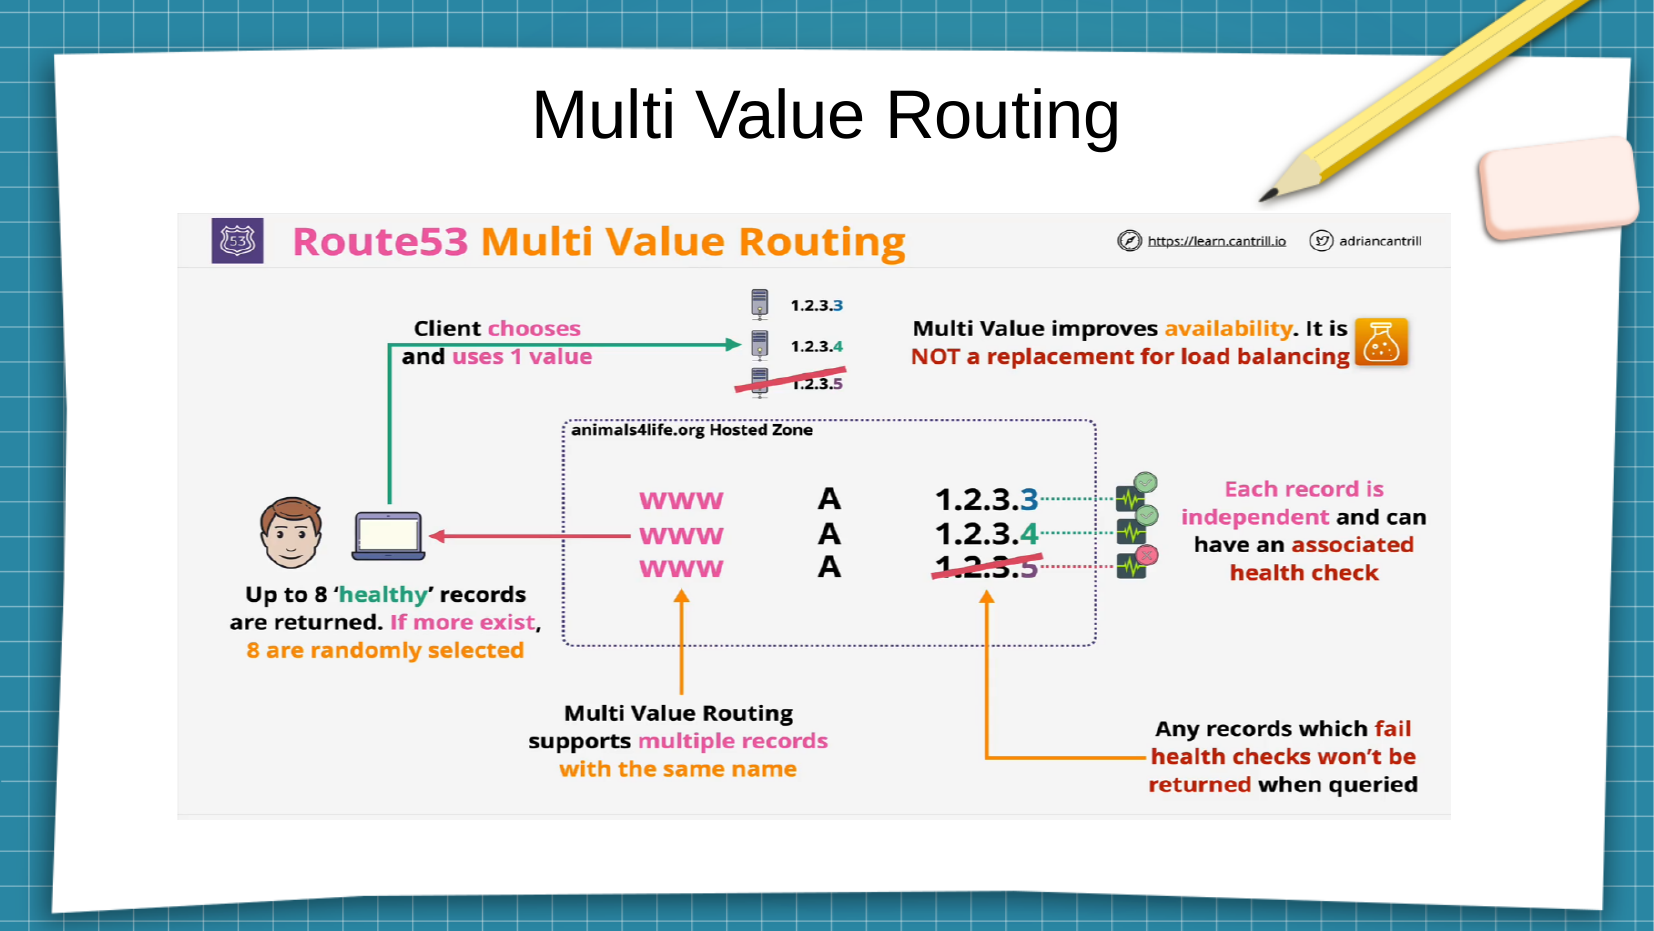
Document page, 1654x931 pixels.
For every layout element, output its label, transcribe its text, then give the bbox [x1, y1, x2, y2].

title Multi Value Routing [82, 37, 1571, 193]
picture [0, 0, 1654, 931]
